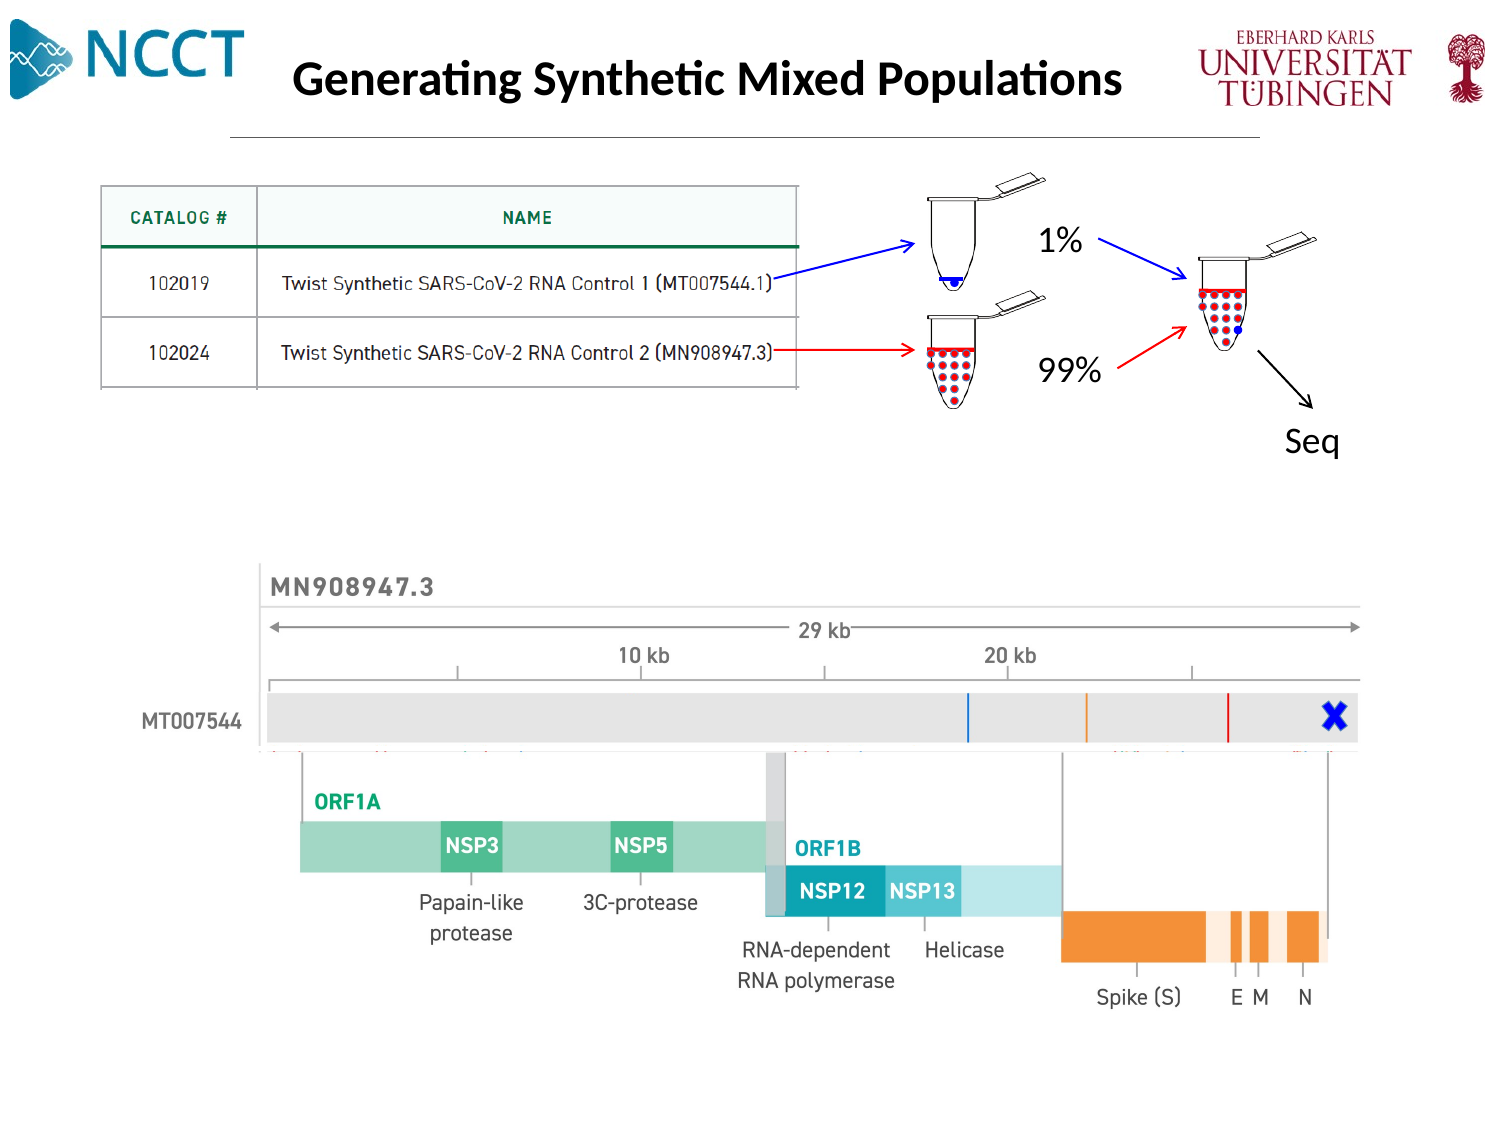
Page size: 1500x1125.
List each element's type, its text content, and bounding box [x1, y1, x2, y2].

text_box [1234, 291, 1242, 299]
text_box [1210, 326, 1219, 335]
text_box [950, 349, 959, 358]
text_box [950, 361, 959, 370]
text_box [1222, 302, 1230, 311]
text_box [962, 373, 971, 381]
text_box [1210, 314, 1219, 323]
text_box Seq [1270, 408, 1356, 469]
picture [1198, 30, 1485, 106]
text_box [1198, 302, 1207, 311]
text_box [938, 385, 947, 393]
text_box Generating Synthetic Mixed Populations [277, 37, 1164, 113]
text_box [927, 349, 935, 358]
text_box [938, 373, 947, 381]
picture [70, 751, 1400, 1024]
text_box [962, 349, 971, 358]
text_box [950, 397, 959, 405]
text_box [1234, 326, 1242, 334]
text_box [950, 278, 959, 287]
picture [10, 19, 245, 102]
text_box [962, 361, 971, 370]
text_box [950, 373, 959, 381]
text_box [1222, 326, 1230, 335]
text_box [1210, 302, 1219, 311]
text_box [938, 349, 947, 358]
picture [100, 184, 800, 390]
text_box [927, 361, 935, 370]
text_box [1222, 314, 1230, 323]
text_box 99% [1022, 338, 1117, 398]
text_box [950, 385, 959, 393]
text_box [1322, 701, 1348, 731]
text_box [1234, 302, 1242, 311]
picture [927, 172, 1046, 409]
text_box [1222, 291, 1230, 299]
picture [70, 540, 1400, 746]
text_box [1198, 291, 1207, 299]
picture [1198, 231, 1317, 351]
text_box [1222, 338, 1230, 346]
text_box 1% [1022, 208, 1098, 268]
text_box [1210, 291, 1219, 299]
text_box [1234, 314, 1242, 323]
text_box [938, 361, 947, 370]
